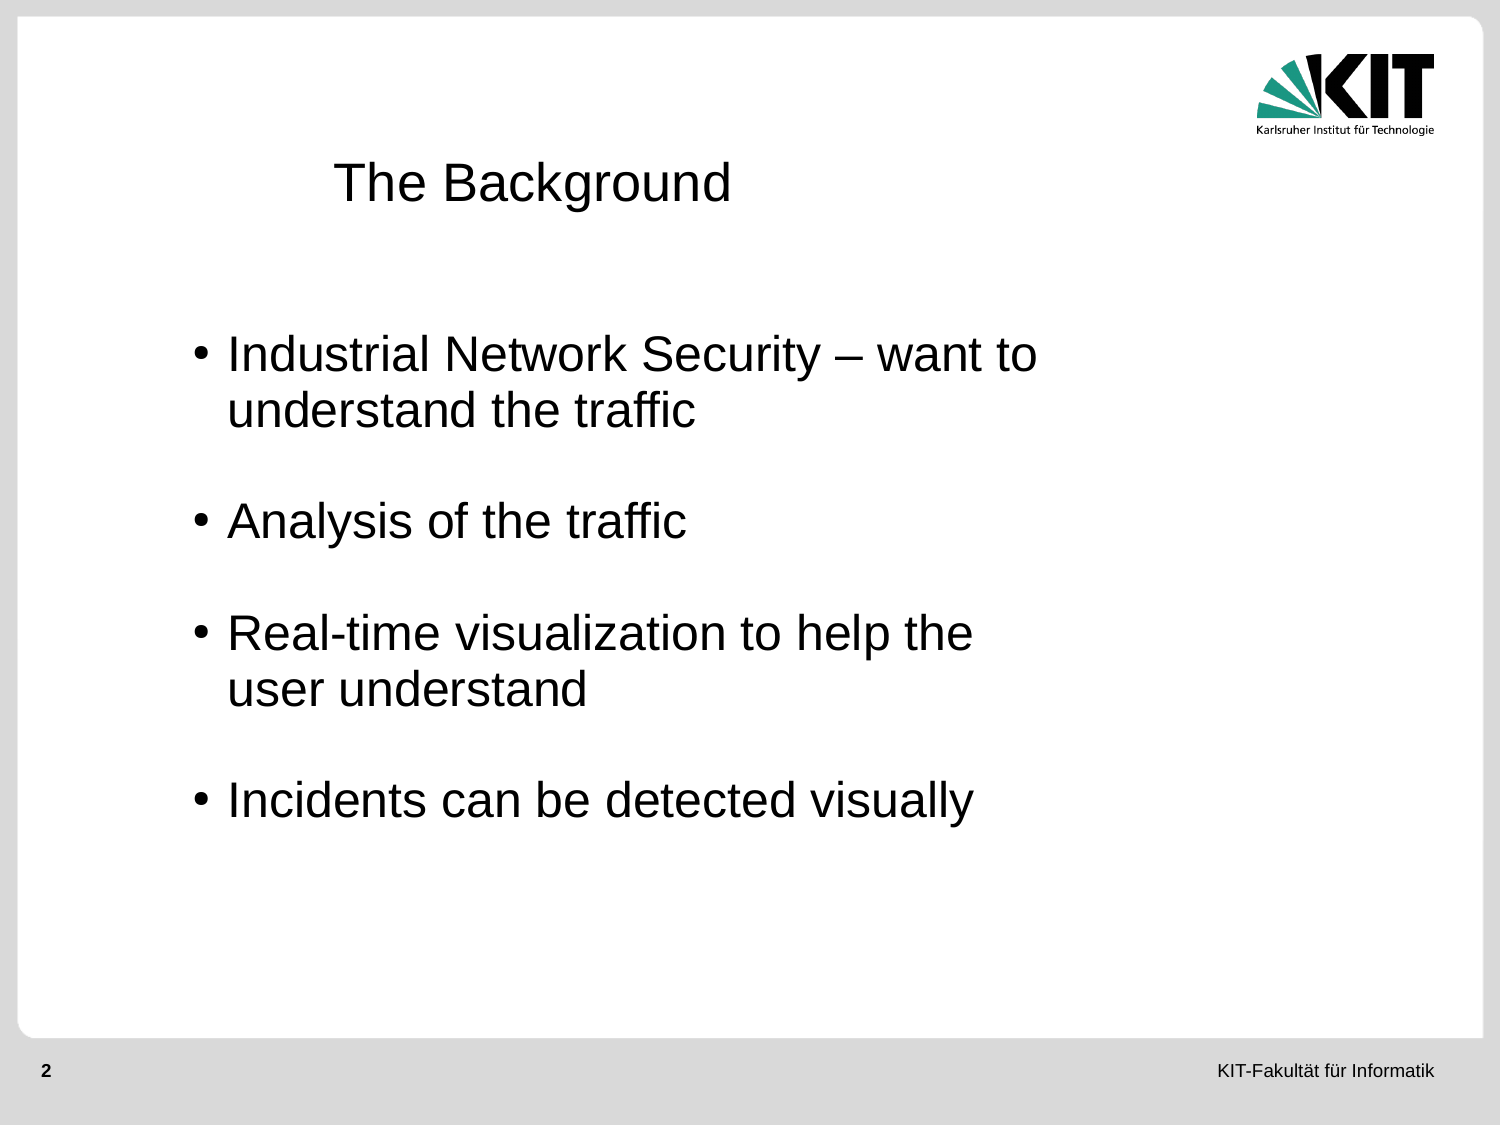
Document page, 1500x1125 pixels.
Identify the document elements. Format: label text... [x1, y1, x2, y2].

text_box Industrial Network Security – want to understand the traffic Analysis of the traffic Real-time visualization to help the user understand Incidents can be detected visually [177, 318, 1099, 892]
text_box The Background [318, 145, 1158, 237]
picture [0, 0, 1500, 1125]
